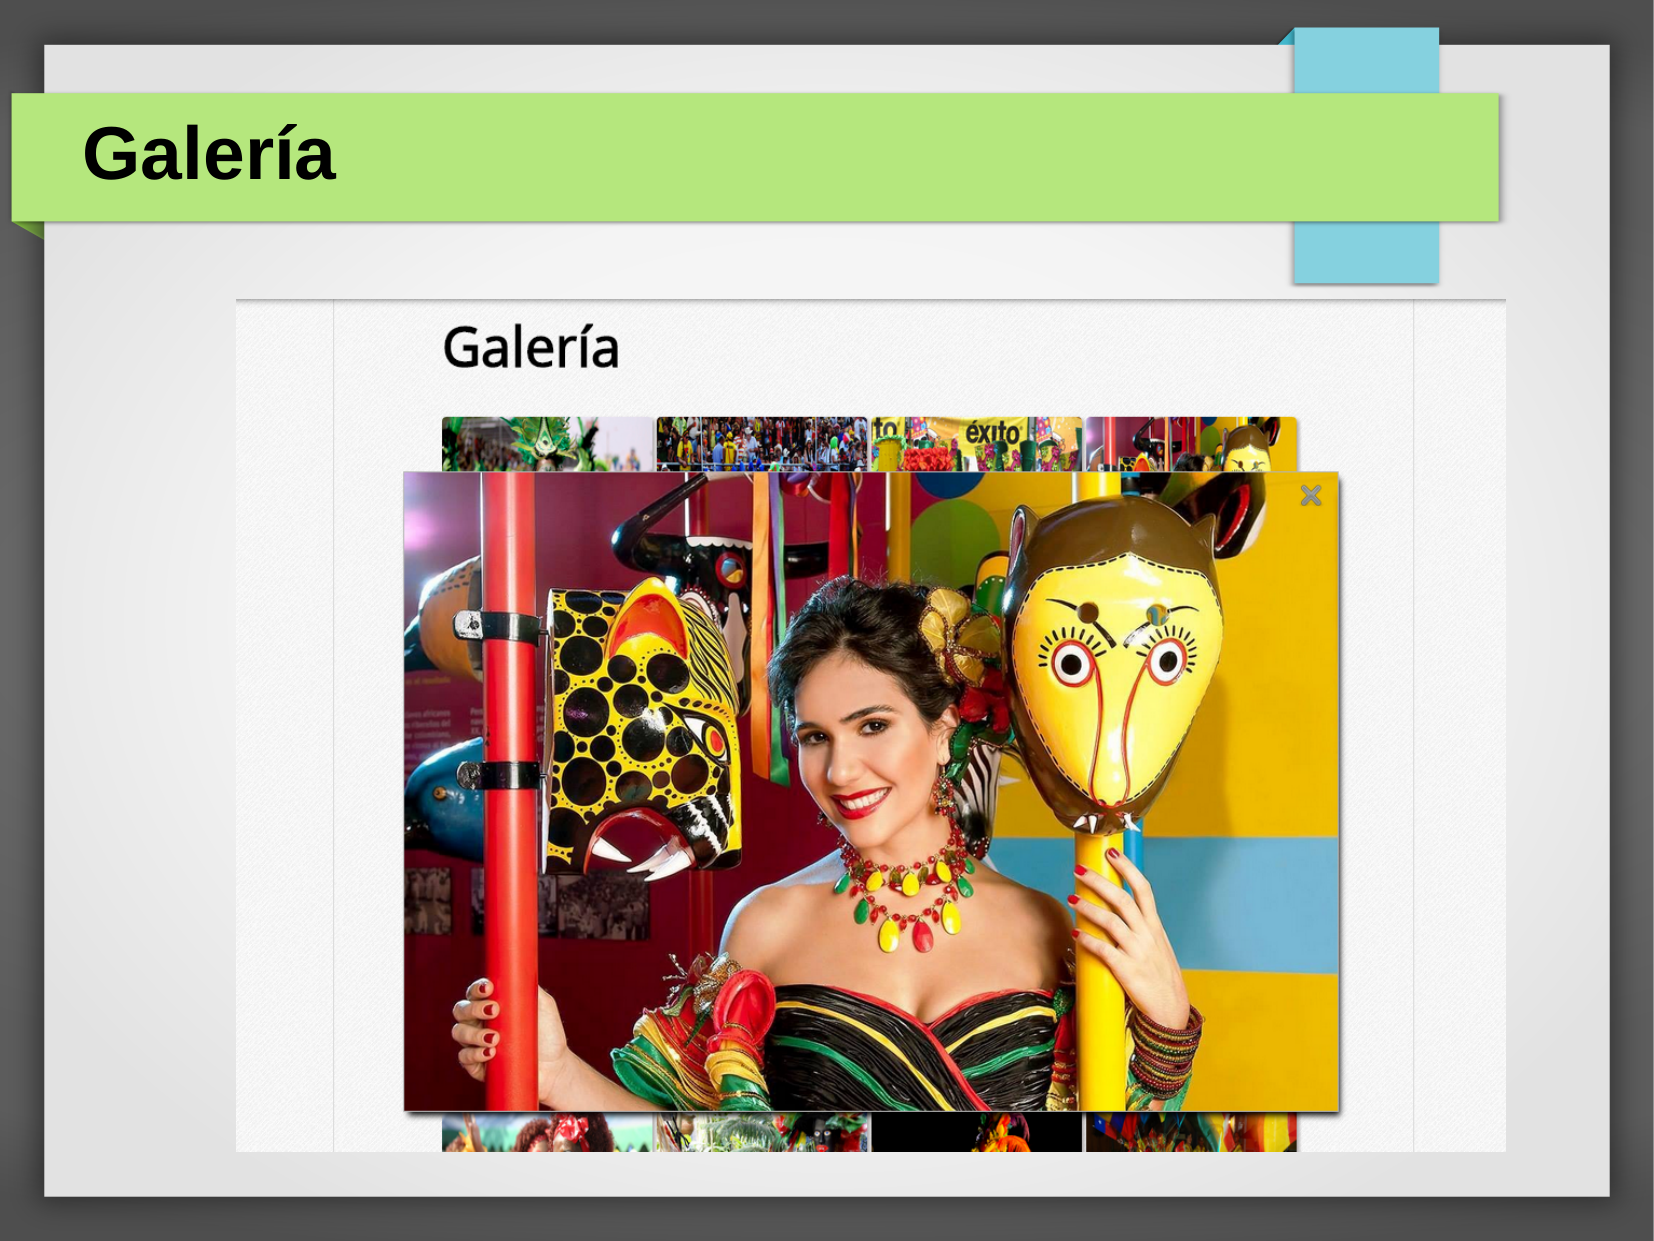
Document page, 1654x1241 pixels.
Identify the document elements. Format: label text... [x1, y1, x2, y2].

picture [0, 0, 1654, 1241]
title Galería [82, 94, 1264, 213]
